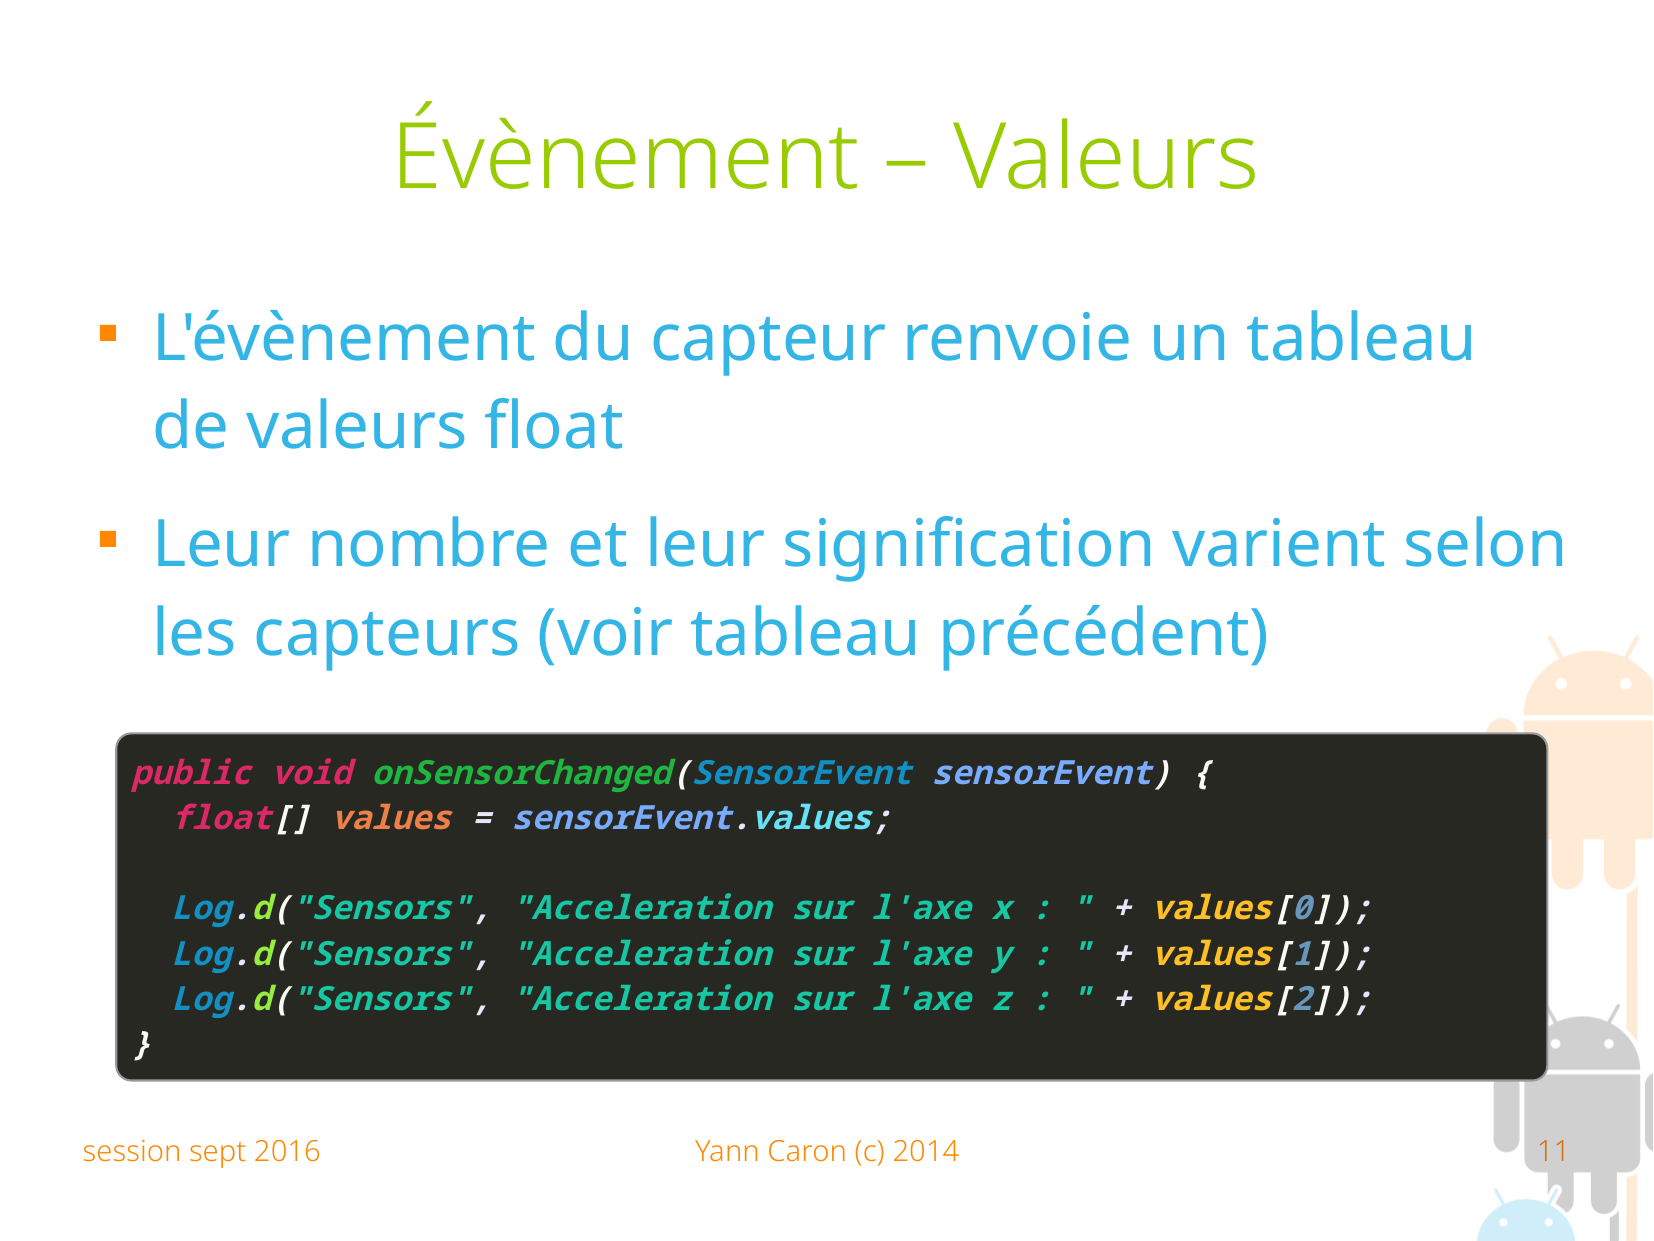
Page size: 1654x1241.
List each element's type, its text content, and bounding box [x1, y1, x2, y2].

picture [240, 423, 1654, 1241]
list L'évènement du capteur renvoie un tableau de valeurs float Leur nombre et leur signification varient selon les capteurs (voir tableau précédent) [82, 290, 1571, 676]
title Évènement – Valeurs [82, 49, 1571, 257]
text_box public void onSensorChanged(SensorEvent sensorEvent) { float[] values = sensorEvent.values; Log.d("Sensors", "Acceleration sur l'axe x : " + values[0]); Log.d("Sensors", "Acceleration sur l'axe y : " + values[1]); Log.d("Sensors", "Acceleration sur l'axe z : " + values[2]); } [116, 733, 1548, 1037]
